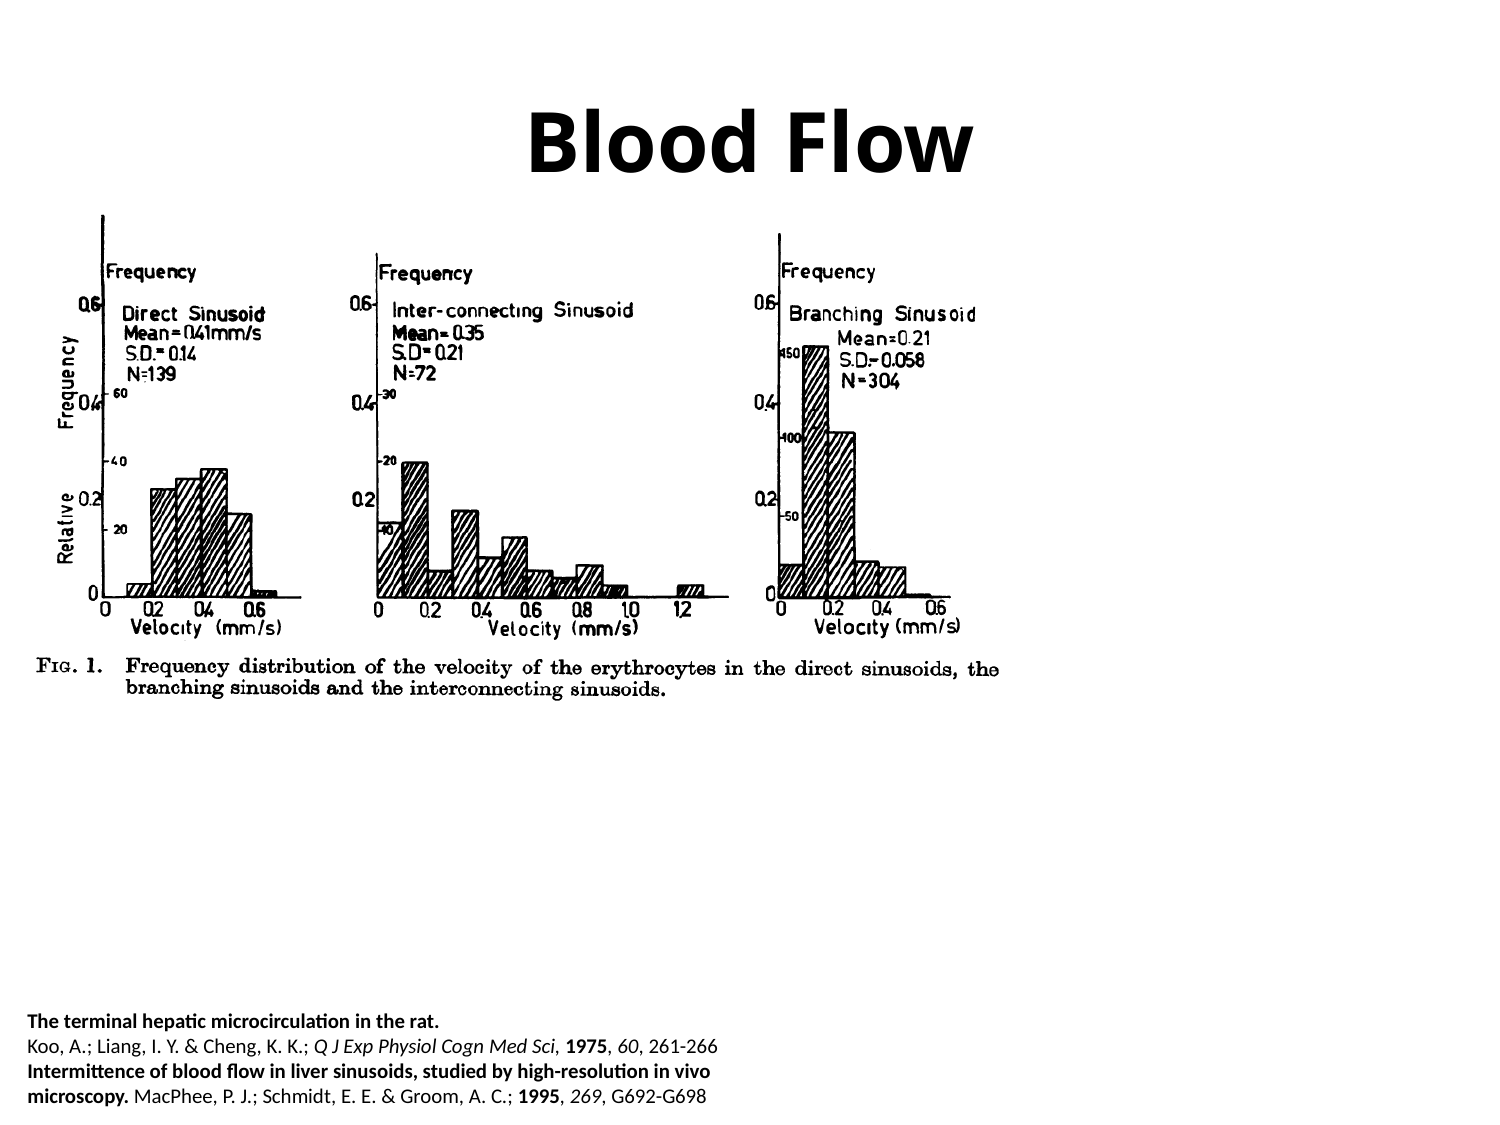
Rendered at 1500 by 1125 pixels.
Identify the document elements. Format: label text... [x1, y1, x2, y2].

picture [12, 205, 1006, 705]
text_box The terminal hepatic microcirculation in the rat. Koo, A.; Liang, I. Y. & Cheng, K. K.; Q J Exp Physiol Cogn Med Sci, 1975, 60, 261-266 Intermittence of blood flow in liver sinusoids, studied by high-resolution in vivo microscopy. MacPhee, P. J.; Schmidt, E. E. & Groom, A. C.; 1995, 269, G692-G698 [12, 974, 763, 1125]
title Blood Flow [75, 45, 1425, 233]
